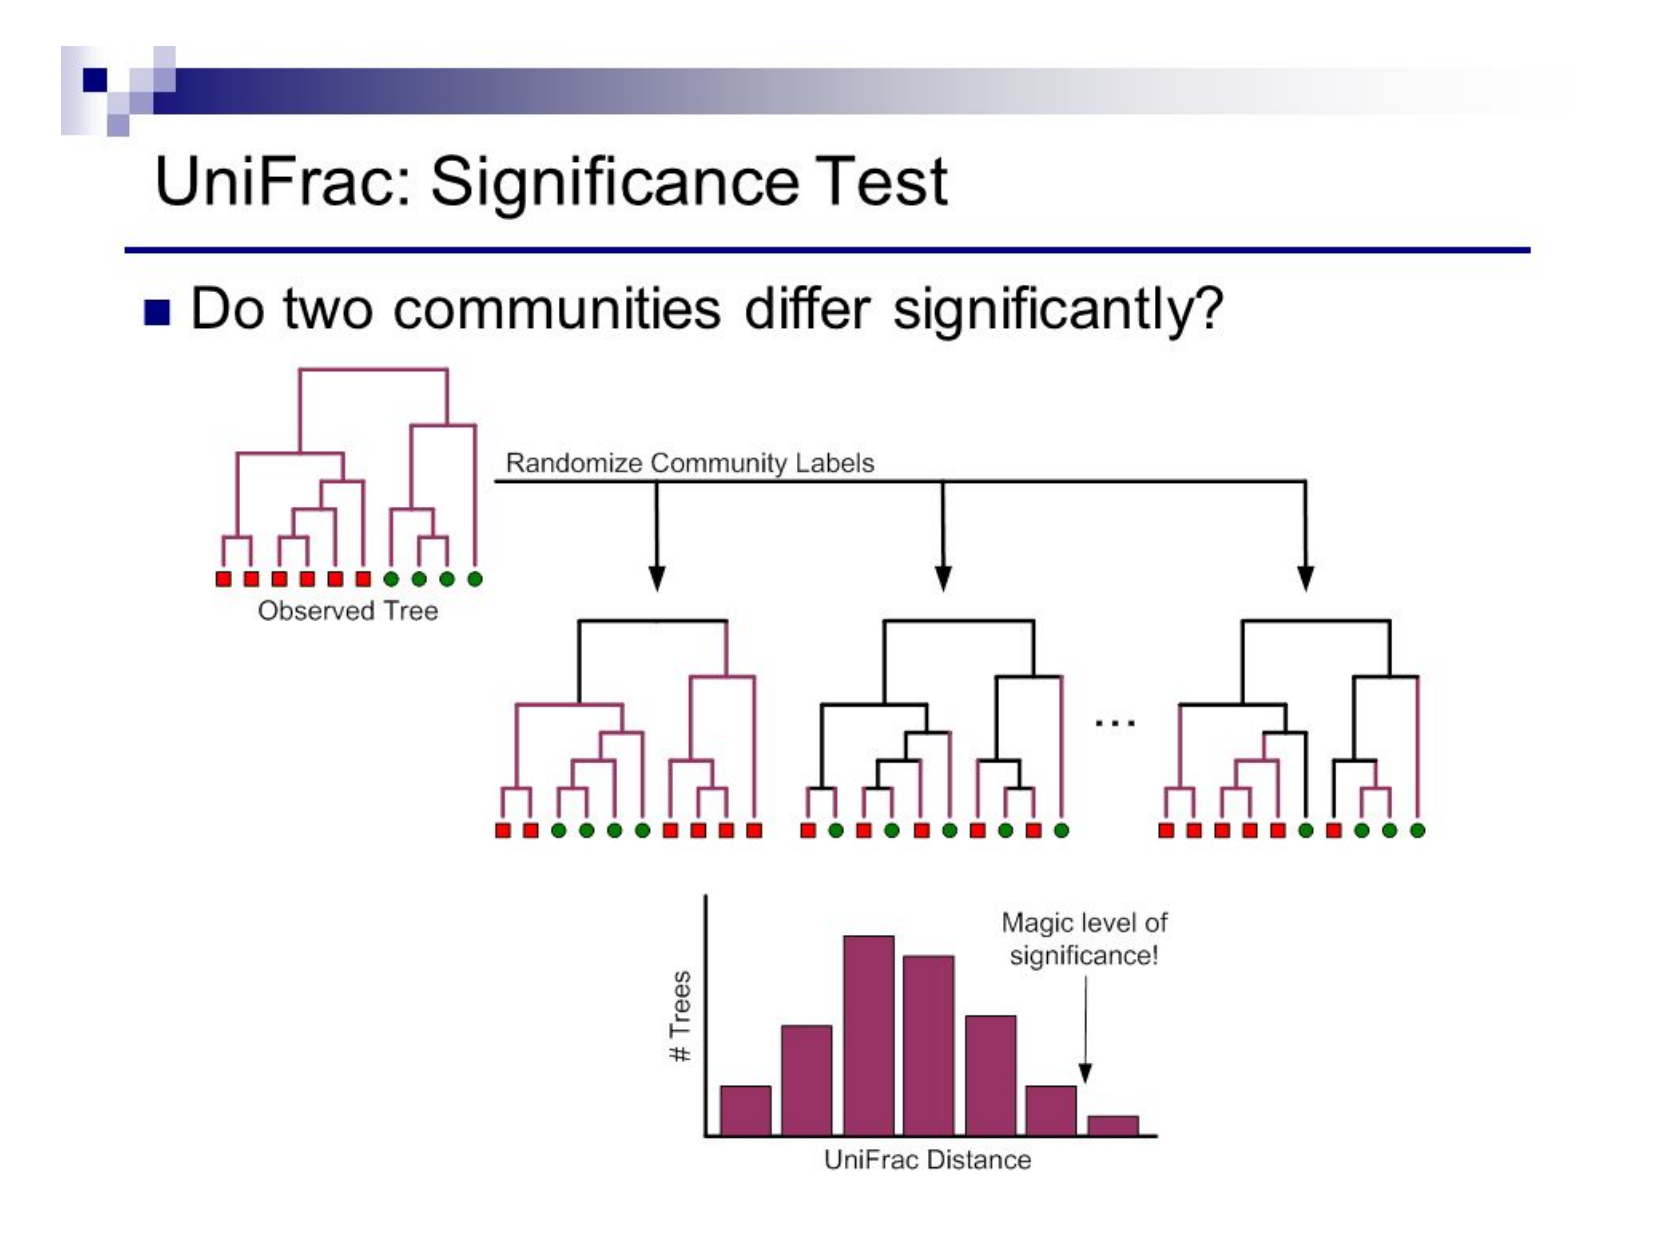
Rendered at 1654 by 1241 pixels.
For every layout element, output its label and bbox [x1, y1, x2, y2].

picture [61, 46, 1595, 1196]
